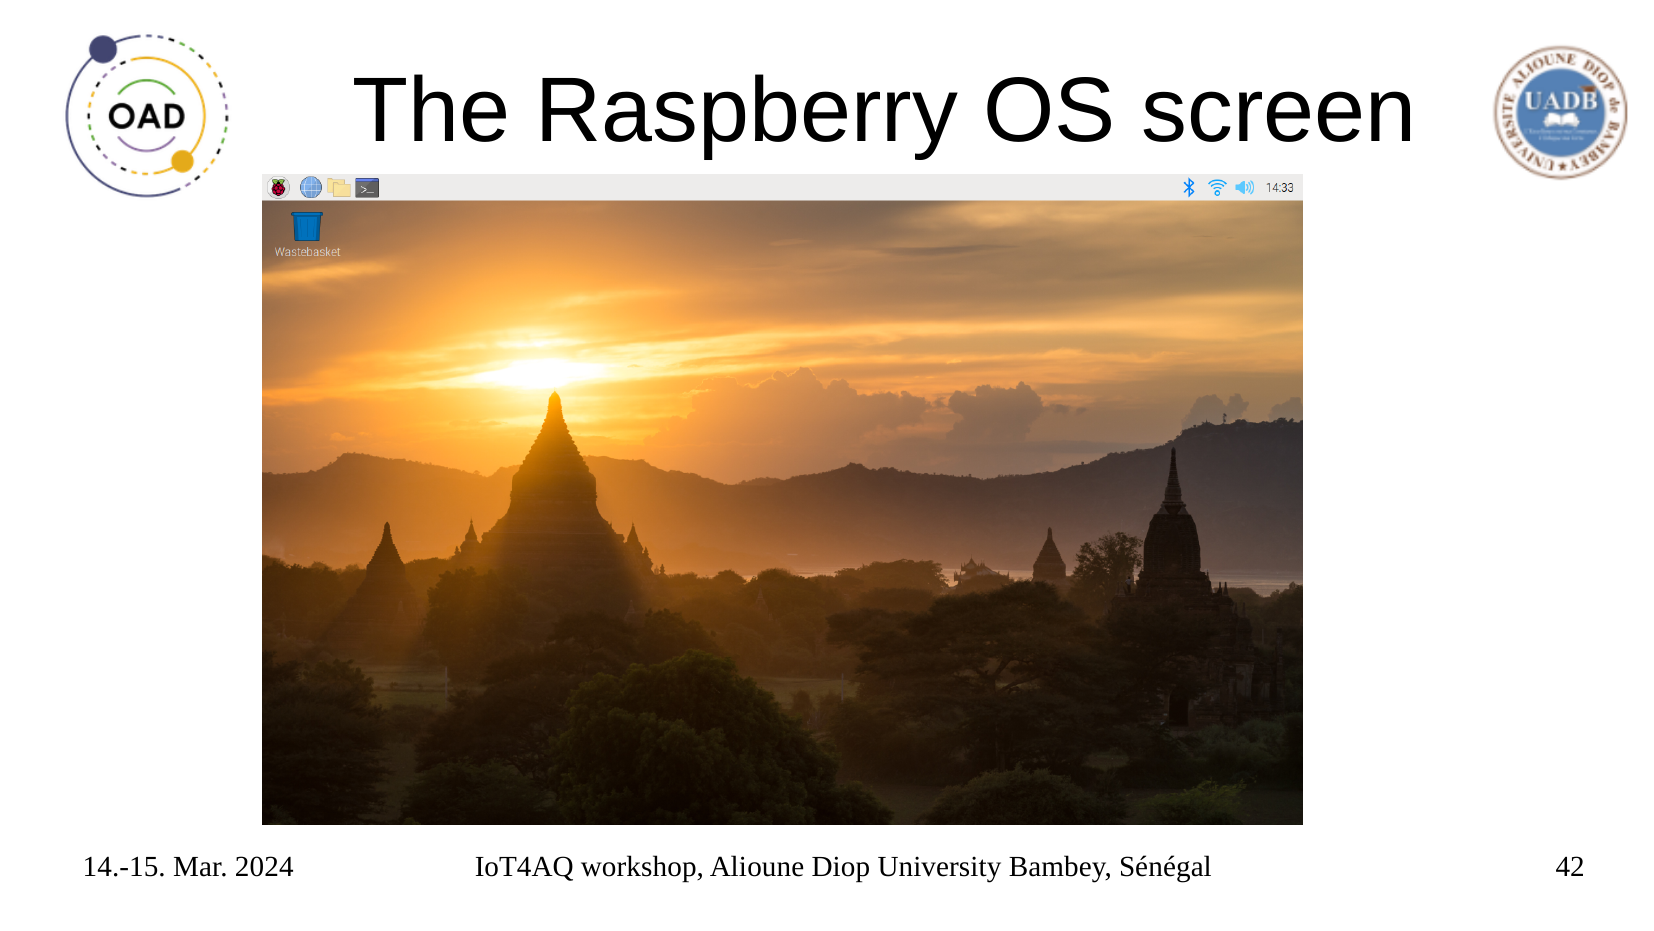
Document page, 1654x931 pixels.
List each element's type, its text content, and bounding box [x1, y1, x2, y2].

picture [1482, 37, 1641, 188]
picture [25, 20, 1303, 826]
title The Raspberry OS screen [301, 32, 1469, 188]
